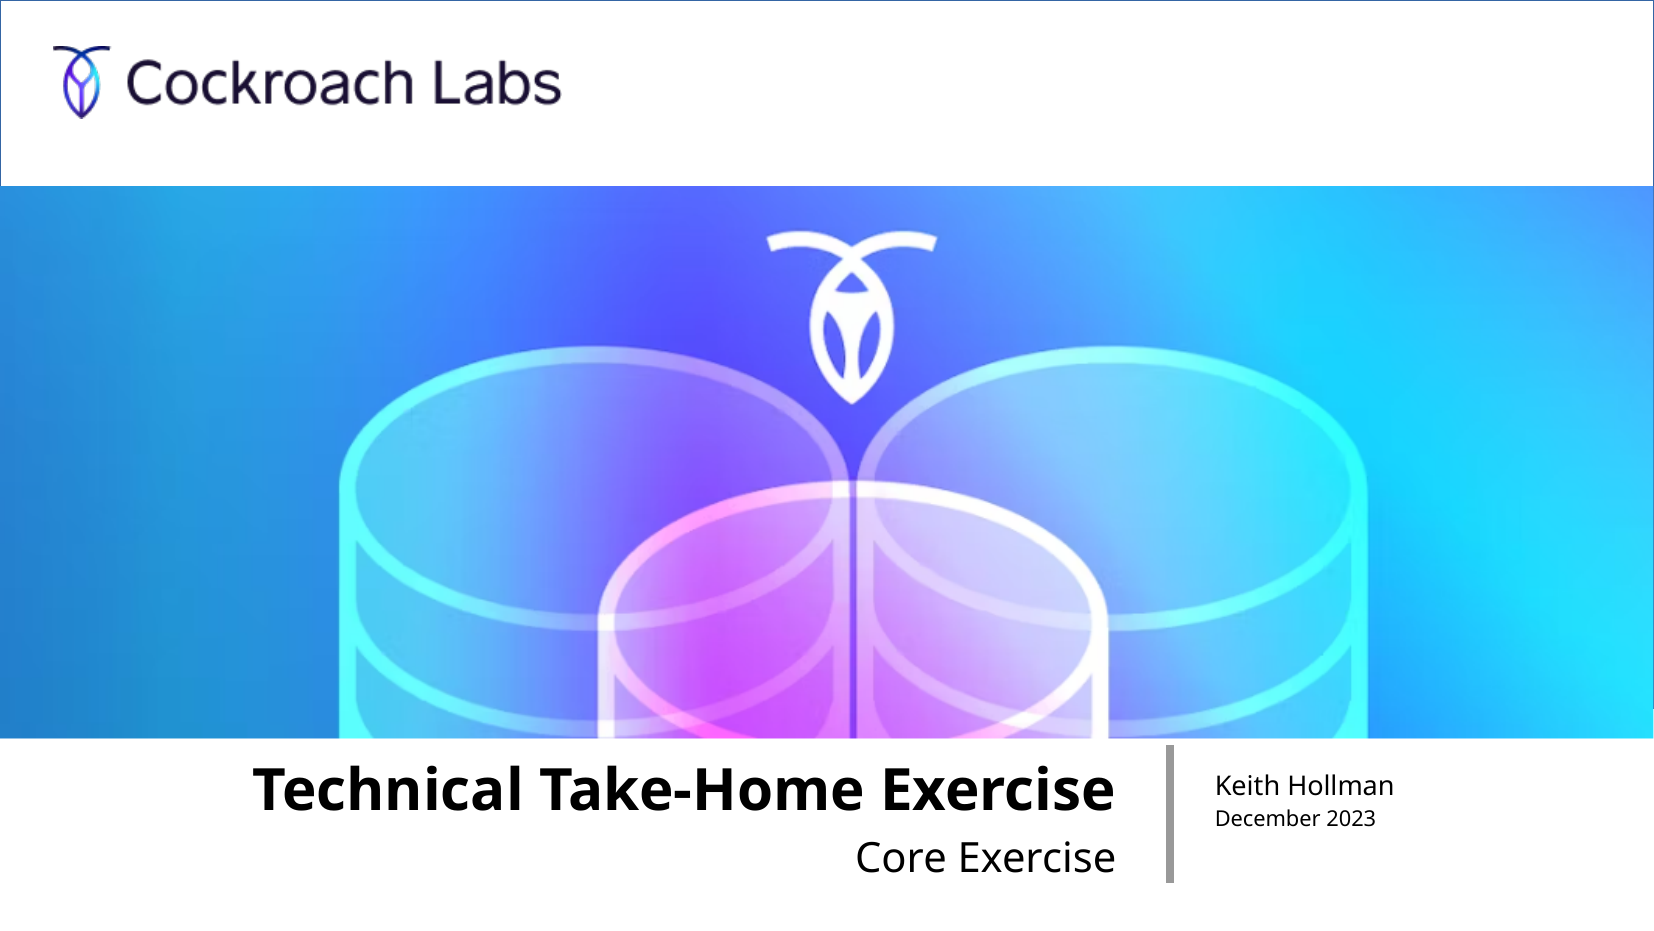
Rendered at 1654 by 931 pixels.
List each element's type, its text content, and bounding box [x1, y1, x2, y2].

picture [0, 186, 1654, 745]
picture [53, 46, 562, 119]
text_box [0, 0, 1654, 186]
text_box Technical Take-Home Exercise Core Exercise [118, 745, 1131, 931]
text_box Keith Hollman December 2023 [1200, 759, 1591, 841]
